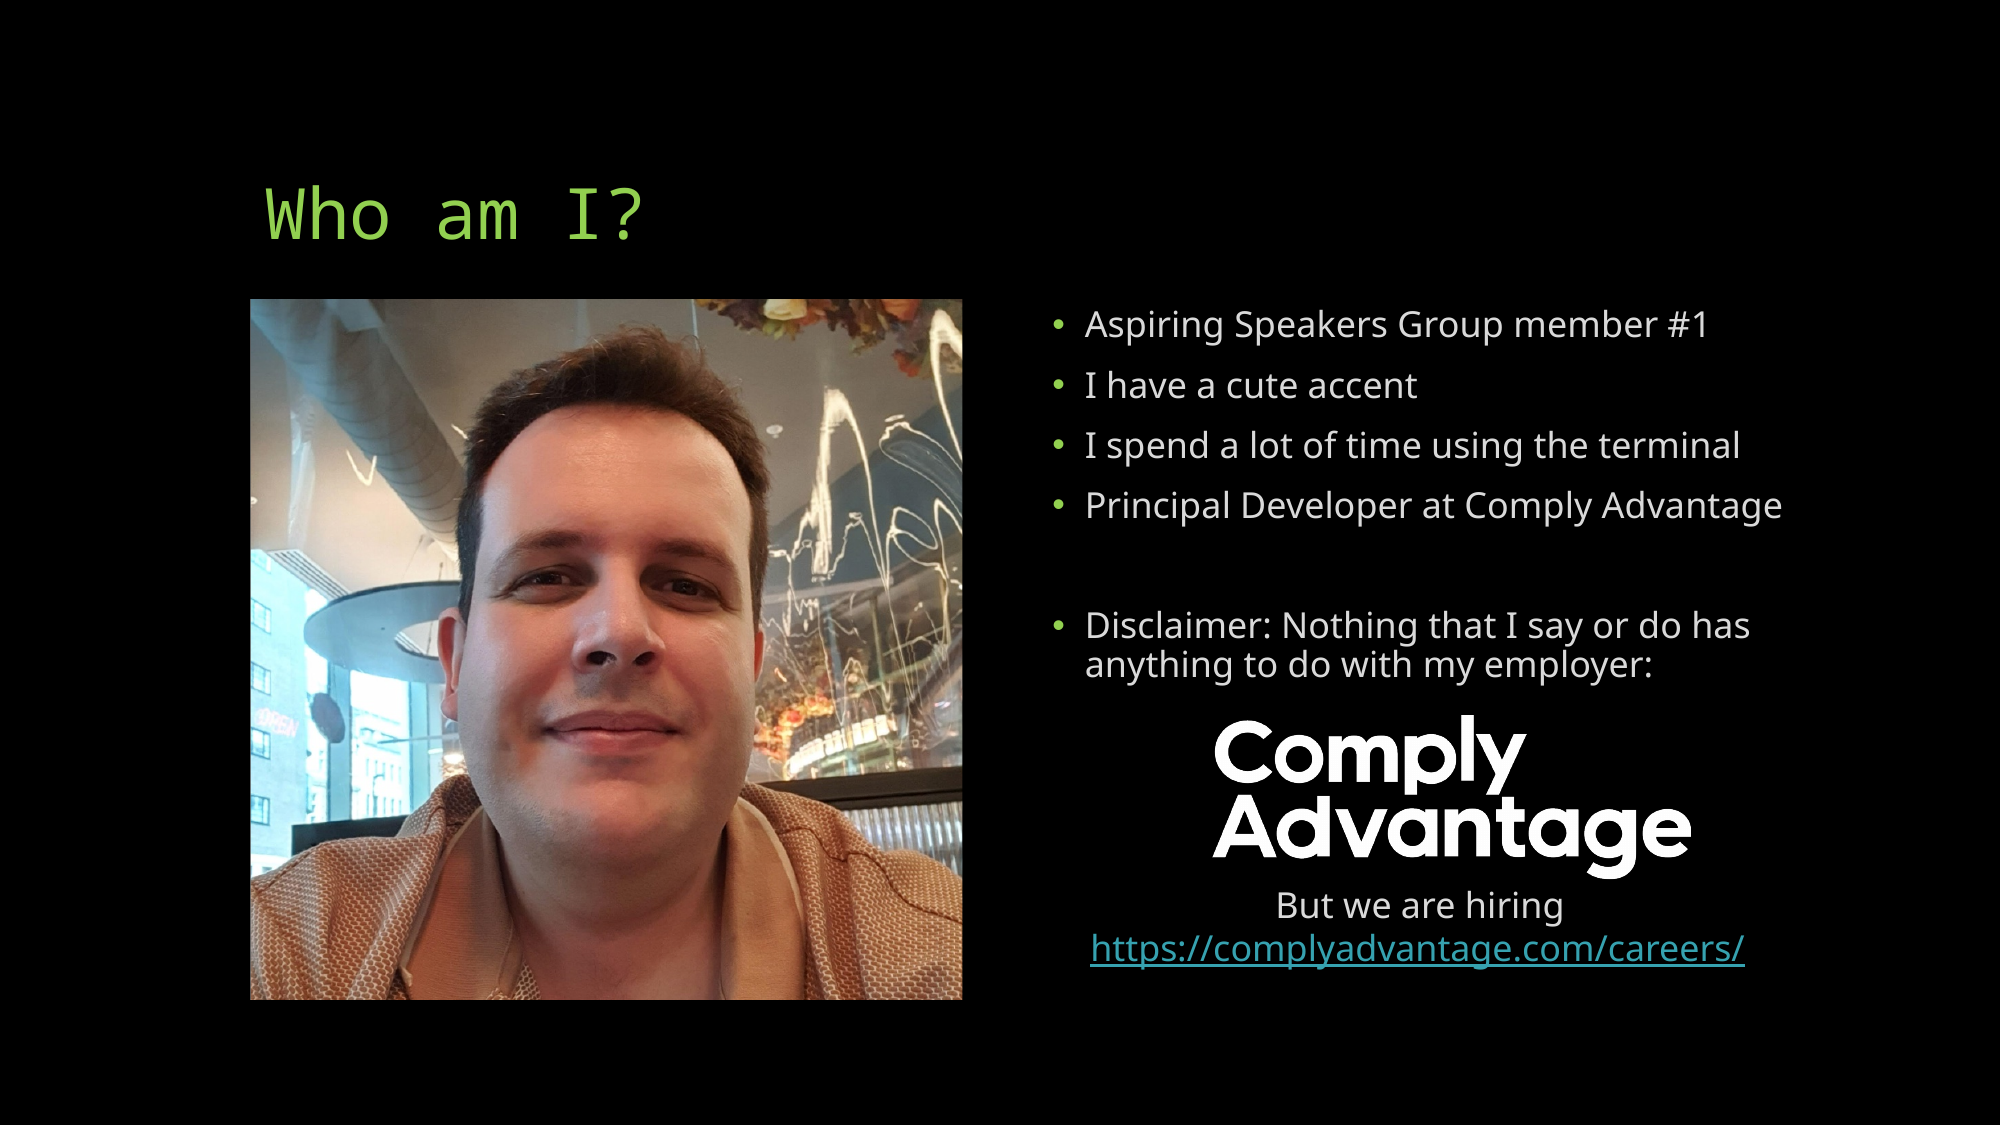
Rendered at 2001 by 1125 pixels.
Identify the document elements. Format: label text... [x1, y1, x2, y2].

picture [1212, 715, 1691, 881]
list Aspiring Speakers Group member #1 I have a cute accent I spend a lot of time using the terminal Principal Developer at Comply Advantage Disclaimer: Nothing that I say or do has anything to do with my employer: But we are hiring https://complyadvantage.com/careers/ [1037, 299, 1804, 1000]
title Who am I? [249, 75, 1750, 263]
picture [250, 299, 963, 1000]
